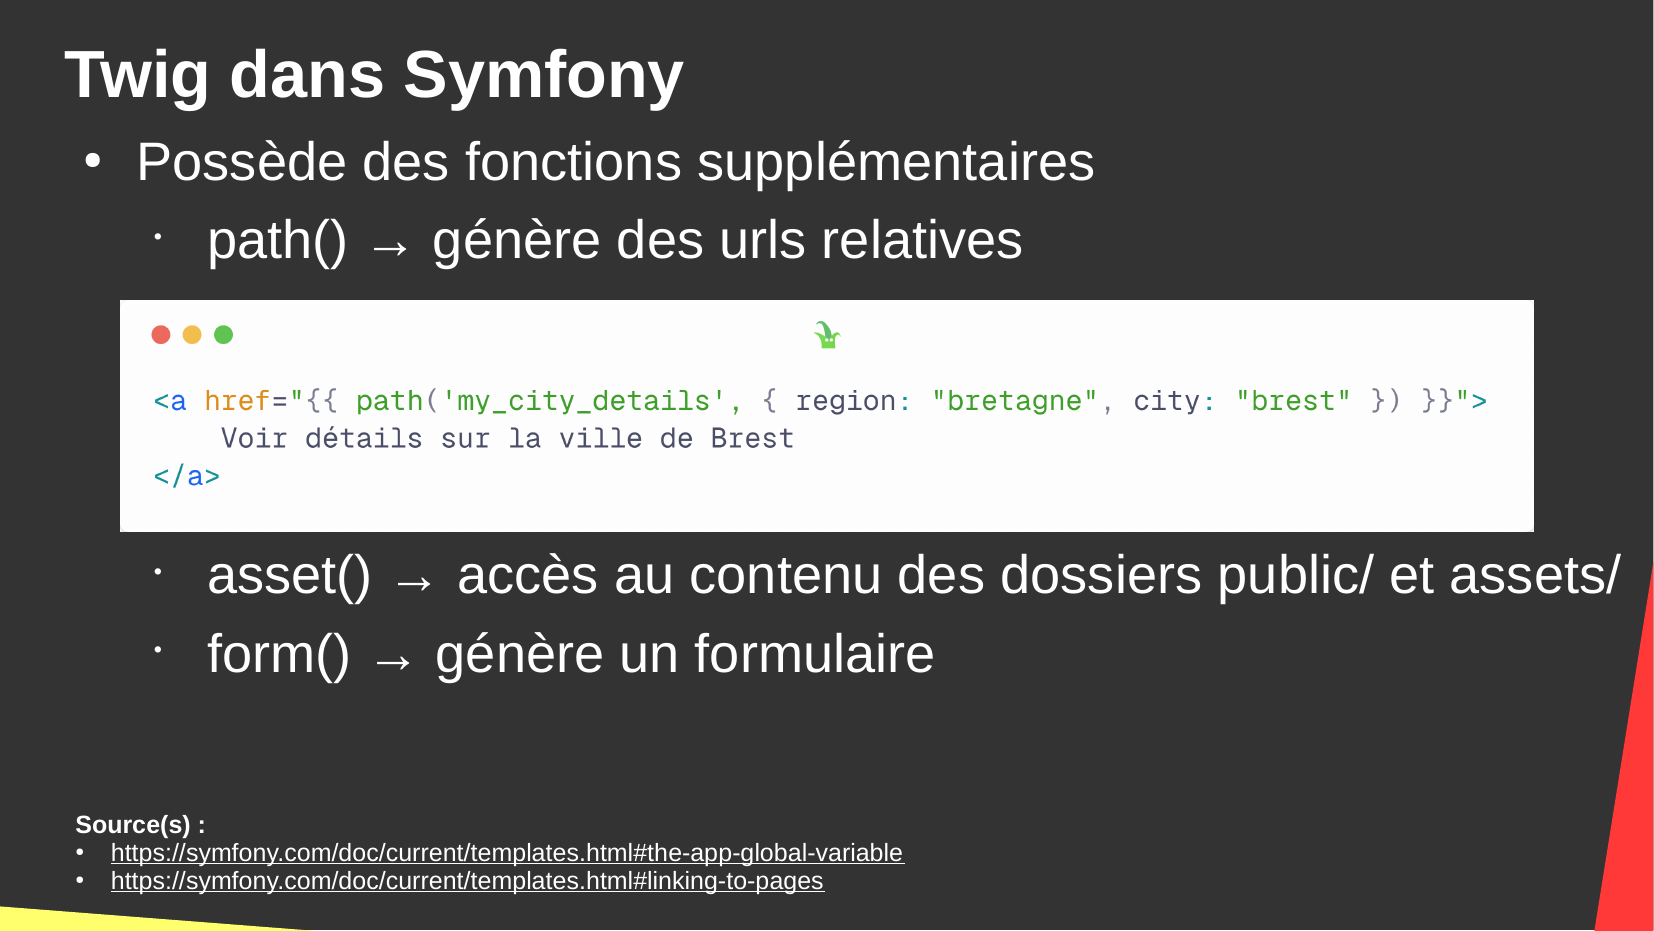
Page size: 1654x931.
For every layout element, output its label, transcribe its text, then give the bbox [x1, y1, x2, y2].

text_box [1594, 558, 1654, 931]
list asset() → accès au contenu des dossiers public/ et assets/ form() → génère un formulaire [65, 544, 1642, 686]
title Twig dans Symfony [64, 37, 1365, 113]
list Possède des fonctions supplémentaires path() → génère des urls relatives [65, 131, 1394, 296]
picture [120, 300, 1534, 532]
text_box Source(s) : https://symfony.com/doc/current/templates.html#the-app-global-variable https://symfony.com/doc/current/templates.html#linking-to-pages [60, 803, 1546, 903]
text_box [0, 906, 318, 931]
